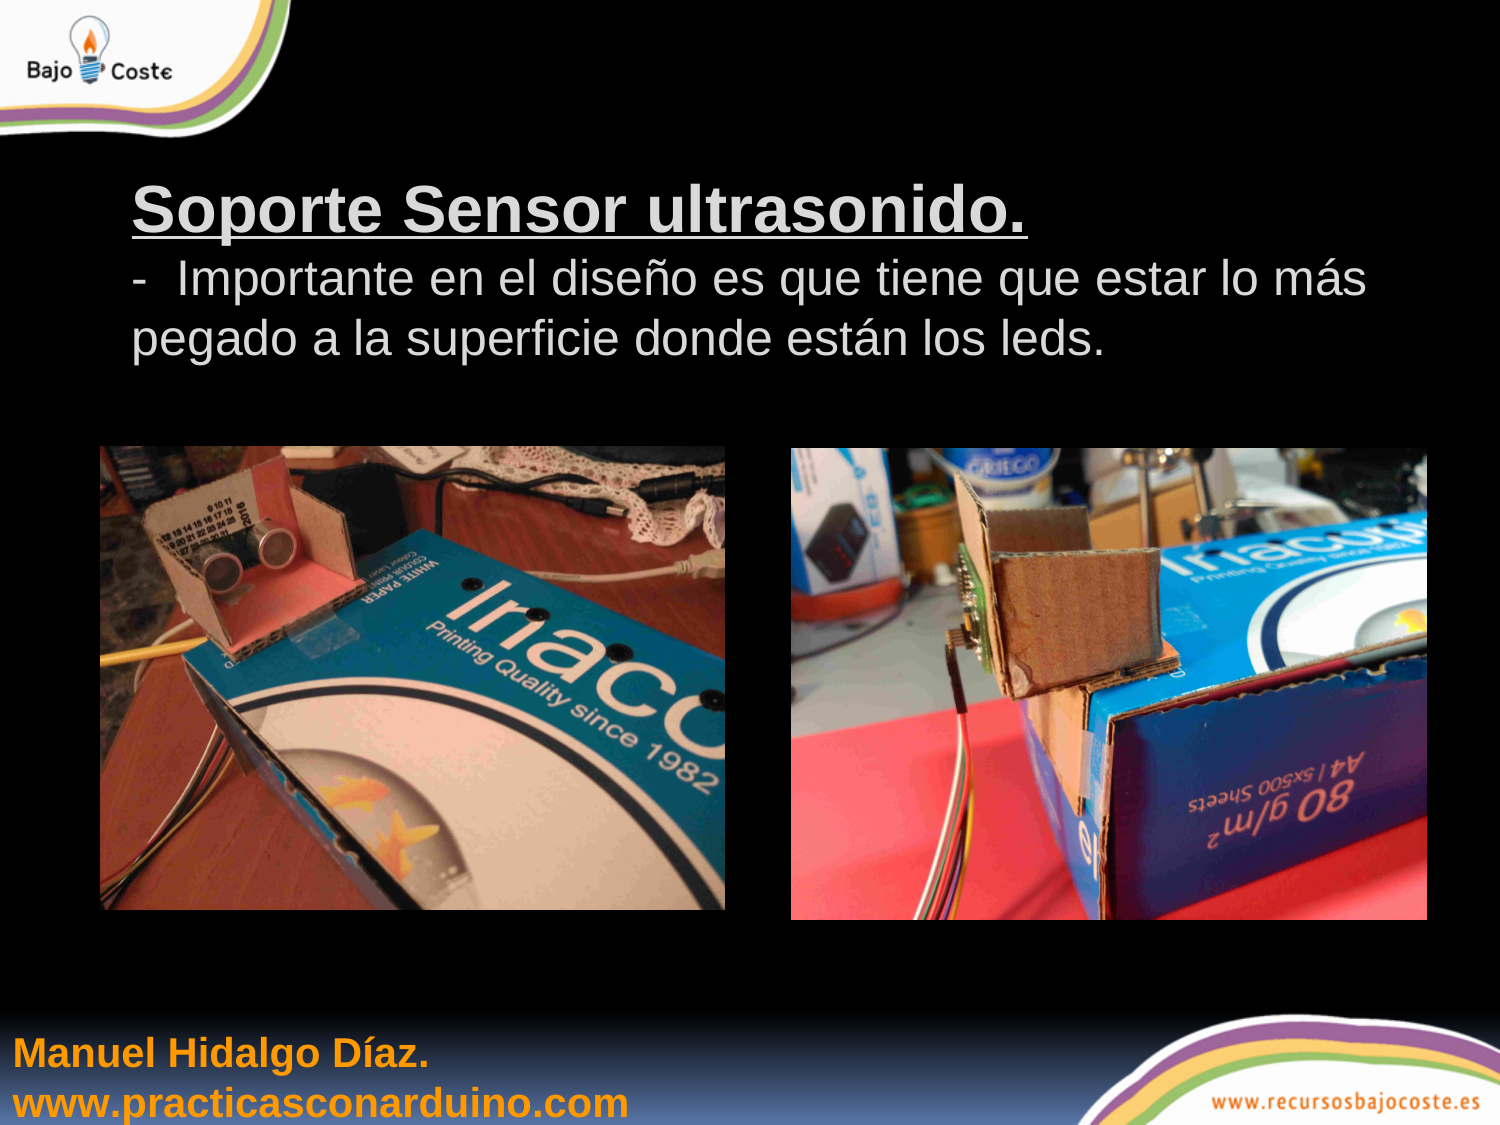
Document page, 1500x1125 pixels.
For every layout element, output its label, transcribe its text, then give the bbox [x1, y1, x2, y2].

picture [0, 0, 1500, 1125]
text_box Manuel Hidalgo Díaz. www.practicasconarduino.com [0, 1017, 683, 1125]
text_box Soporte Sensor ultrasonido. - Importante en el diseño es que tiene que estar lo más pegado a la superficie donde están los leds. [117, 157, 1416, 920]
